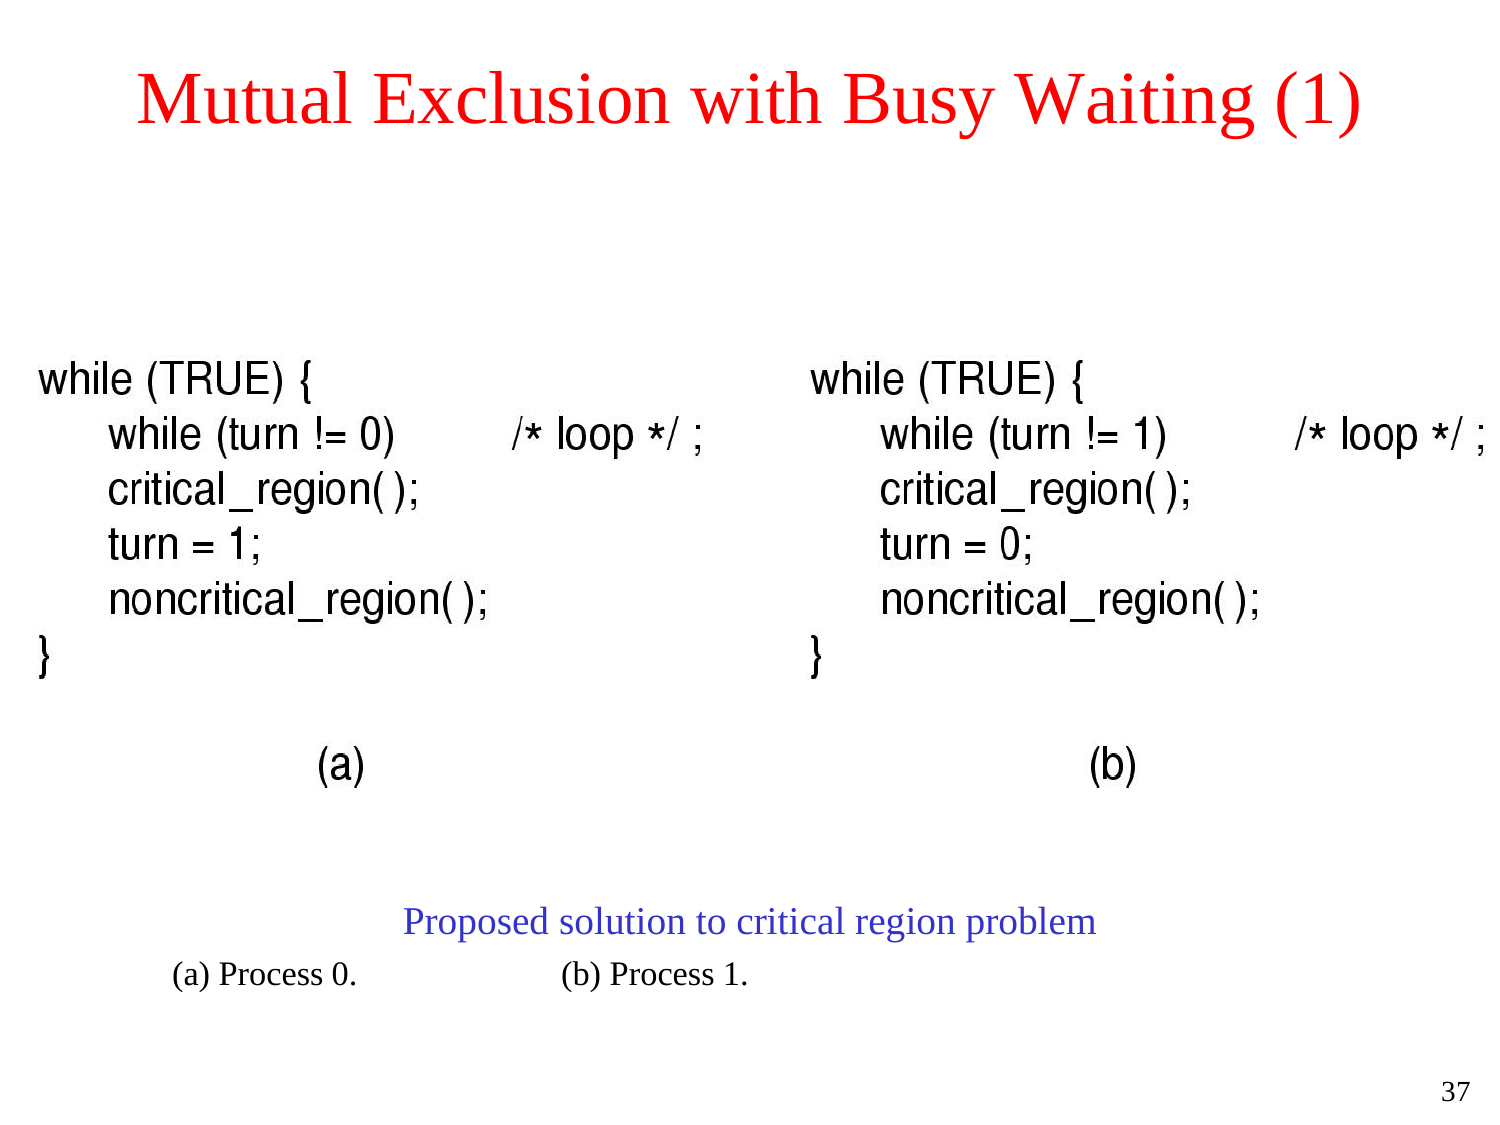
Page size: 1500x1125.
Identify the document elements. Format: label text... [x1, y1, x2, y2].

text_box Proposed solution to critical region problem (a) Process 0. (b) Process 1. [112, 887, 1388, 1000]
picture [38, 312, 1486, 788]
text_box Mutual Exclusion with Busy Waiting (1) [56, 0, 1444, 188]
text_box <number> [1404, 1064, 1486, 1125]
